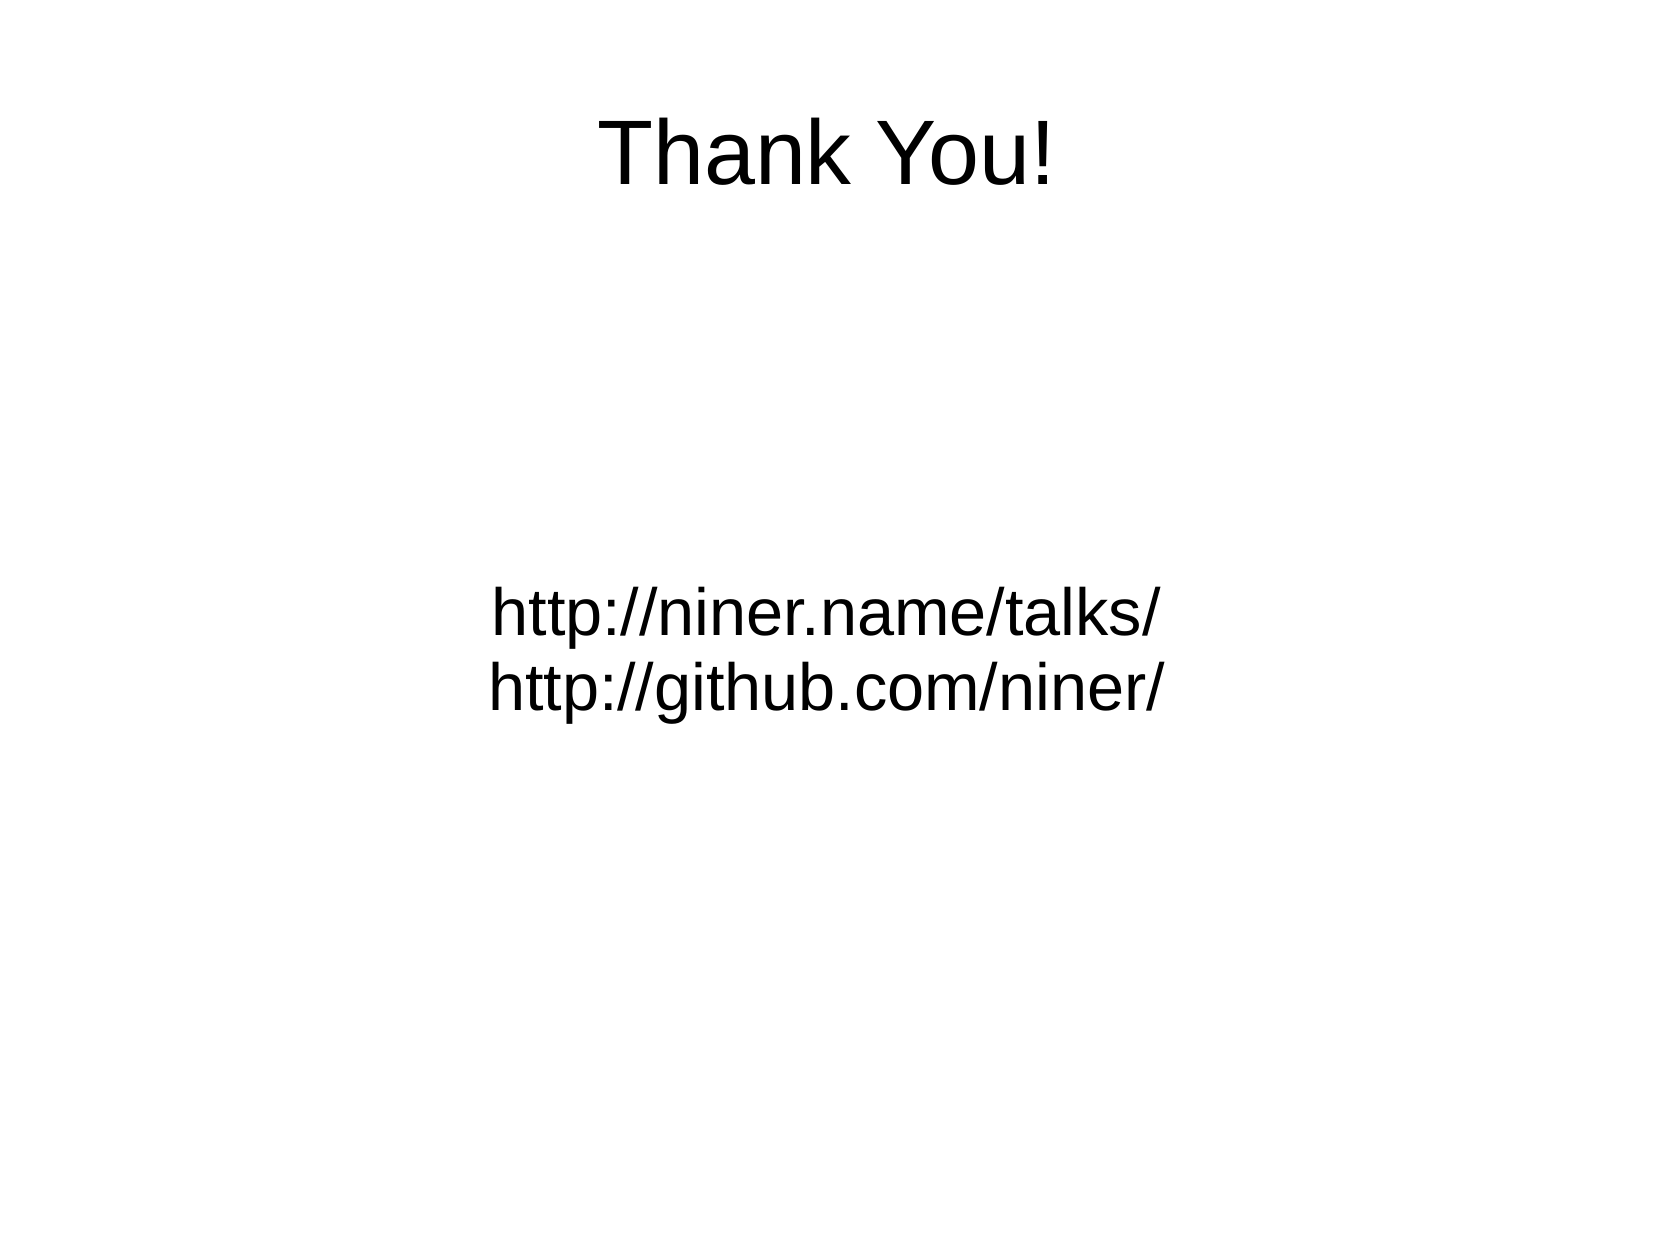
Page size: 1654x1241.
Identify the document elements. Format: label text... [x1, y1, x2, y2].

title Thank You! [82, 49, 1571, 257]
subtitle http://niner.name/talks/ http://github.com/niner/ [82, 290, 1571, 1010]
